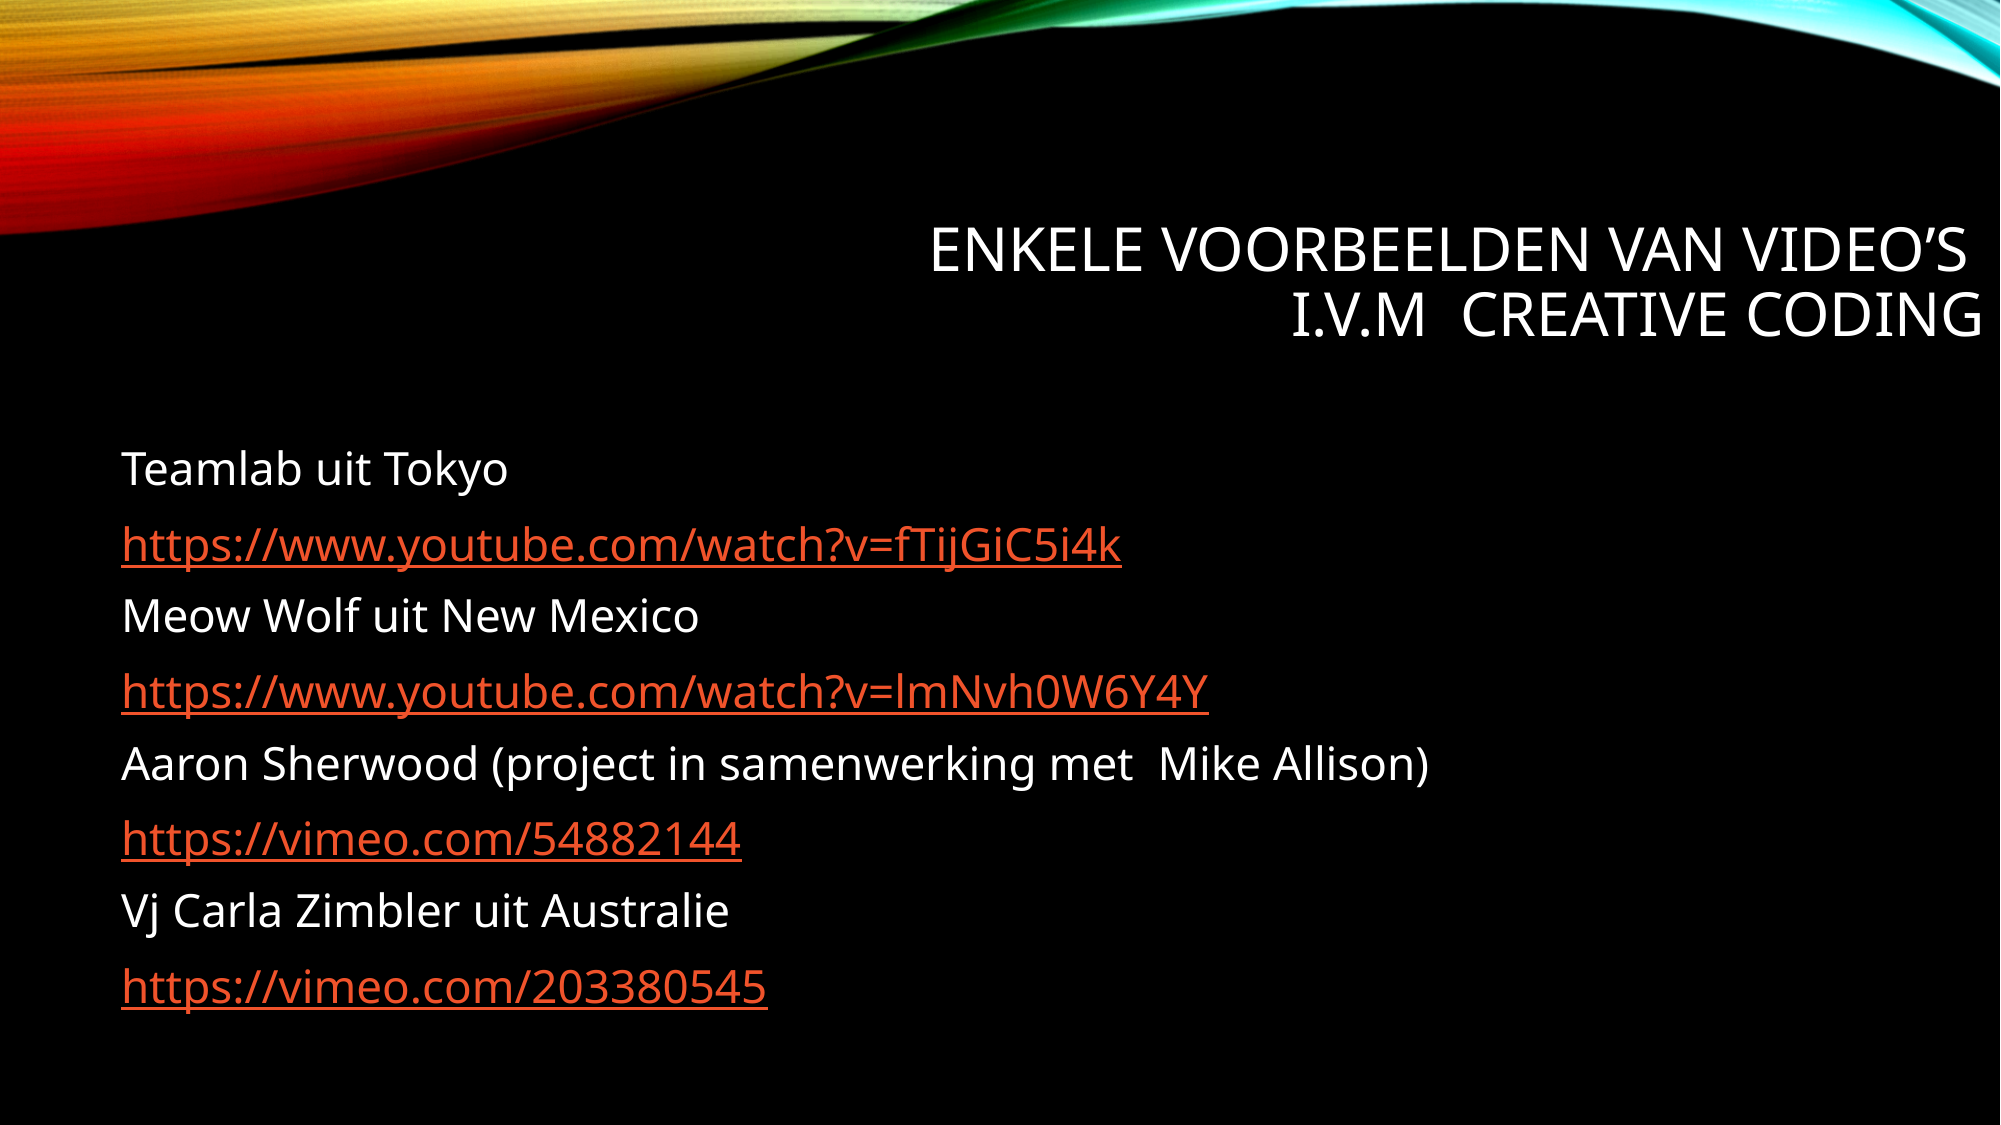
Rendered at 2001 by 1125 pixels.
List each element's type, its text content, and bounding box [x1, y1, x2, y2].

text_box Teamlab uit Tokyo https://www.youtube.com/watch?v=fTijGiC5i4k Meow Wolf uit New Mexico https://www.youtube.com/watch?v=lmNvh0W6Y4Y Aaron Sherwood (project in samenwerking met Mike Allison) https://vimeo.com/54882144 Vj Carla Zimbler uit Australie https://vimeo.com/203380545 [106, 438, 1882, 1099]
text_box enkele voorbeelden van video’s i.v.m creative coding [287, 210, 2000, 423]
picture [0, 0, 2000, 237]
